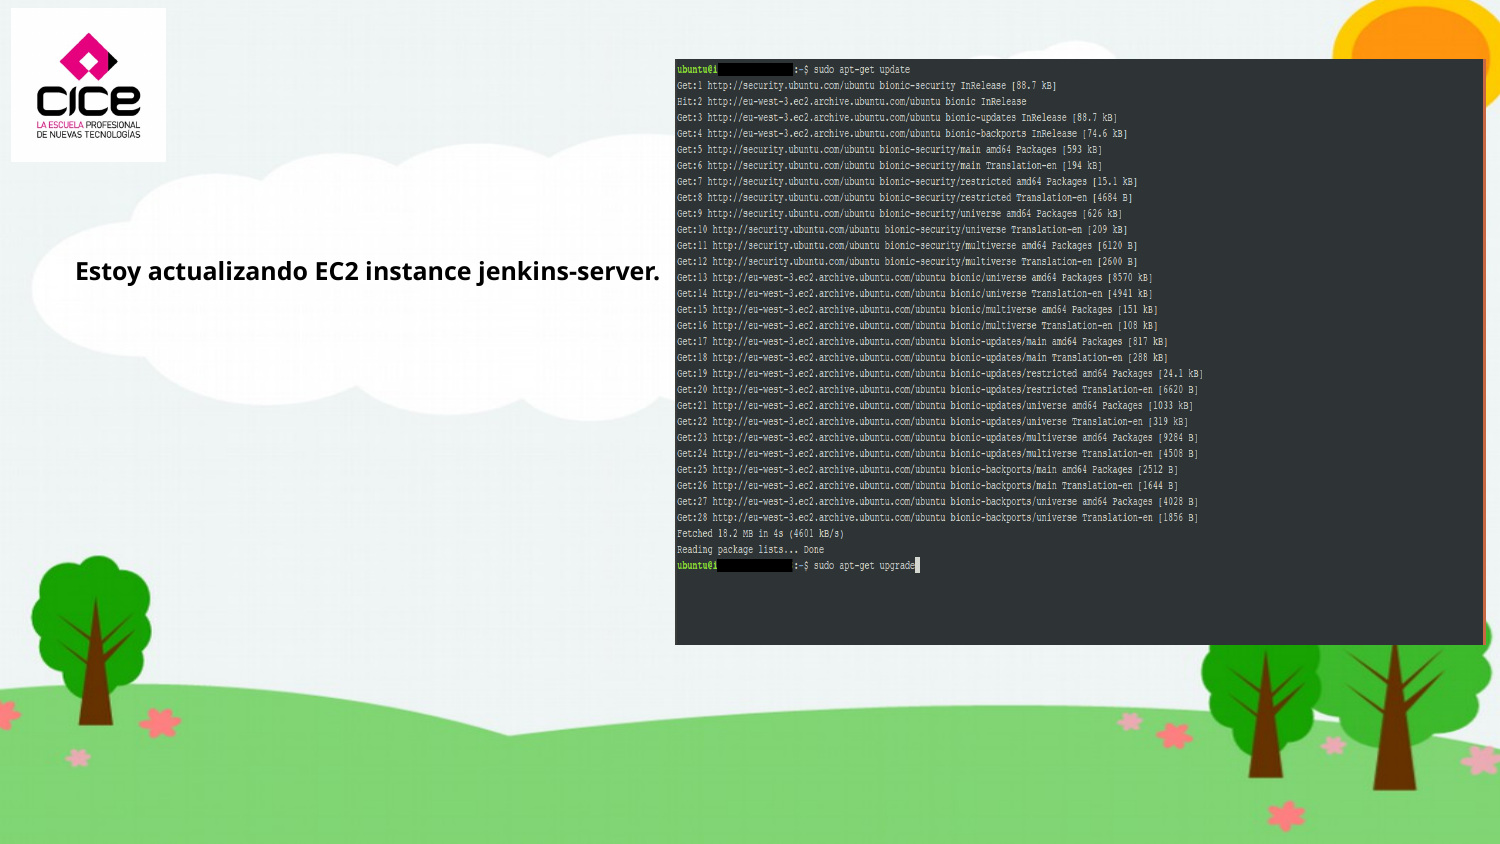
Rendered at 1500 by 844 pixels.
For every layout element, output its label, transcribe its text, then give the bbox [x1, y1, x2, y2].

title Estoy actualizando EC2 instance jenkins-server. [75, 240, 675, 303]
picture [0, 0, 1500, 844]
